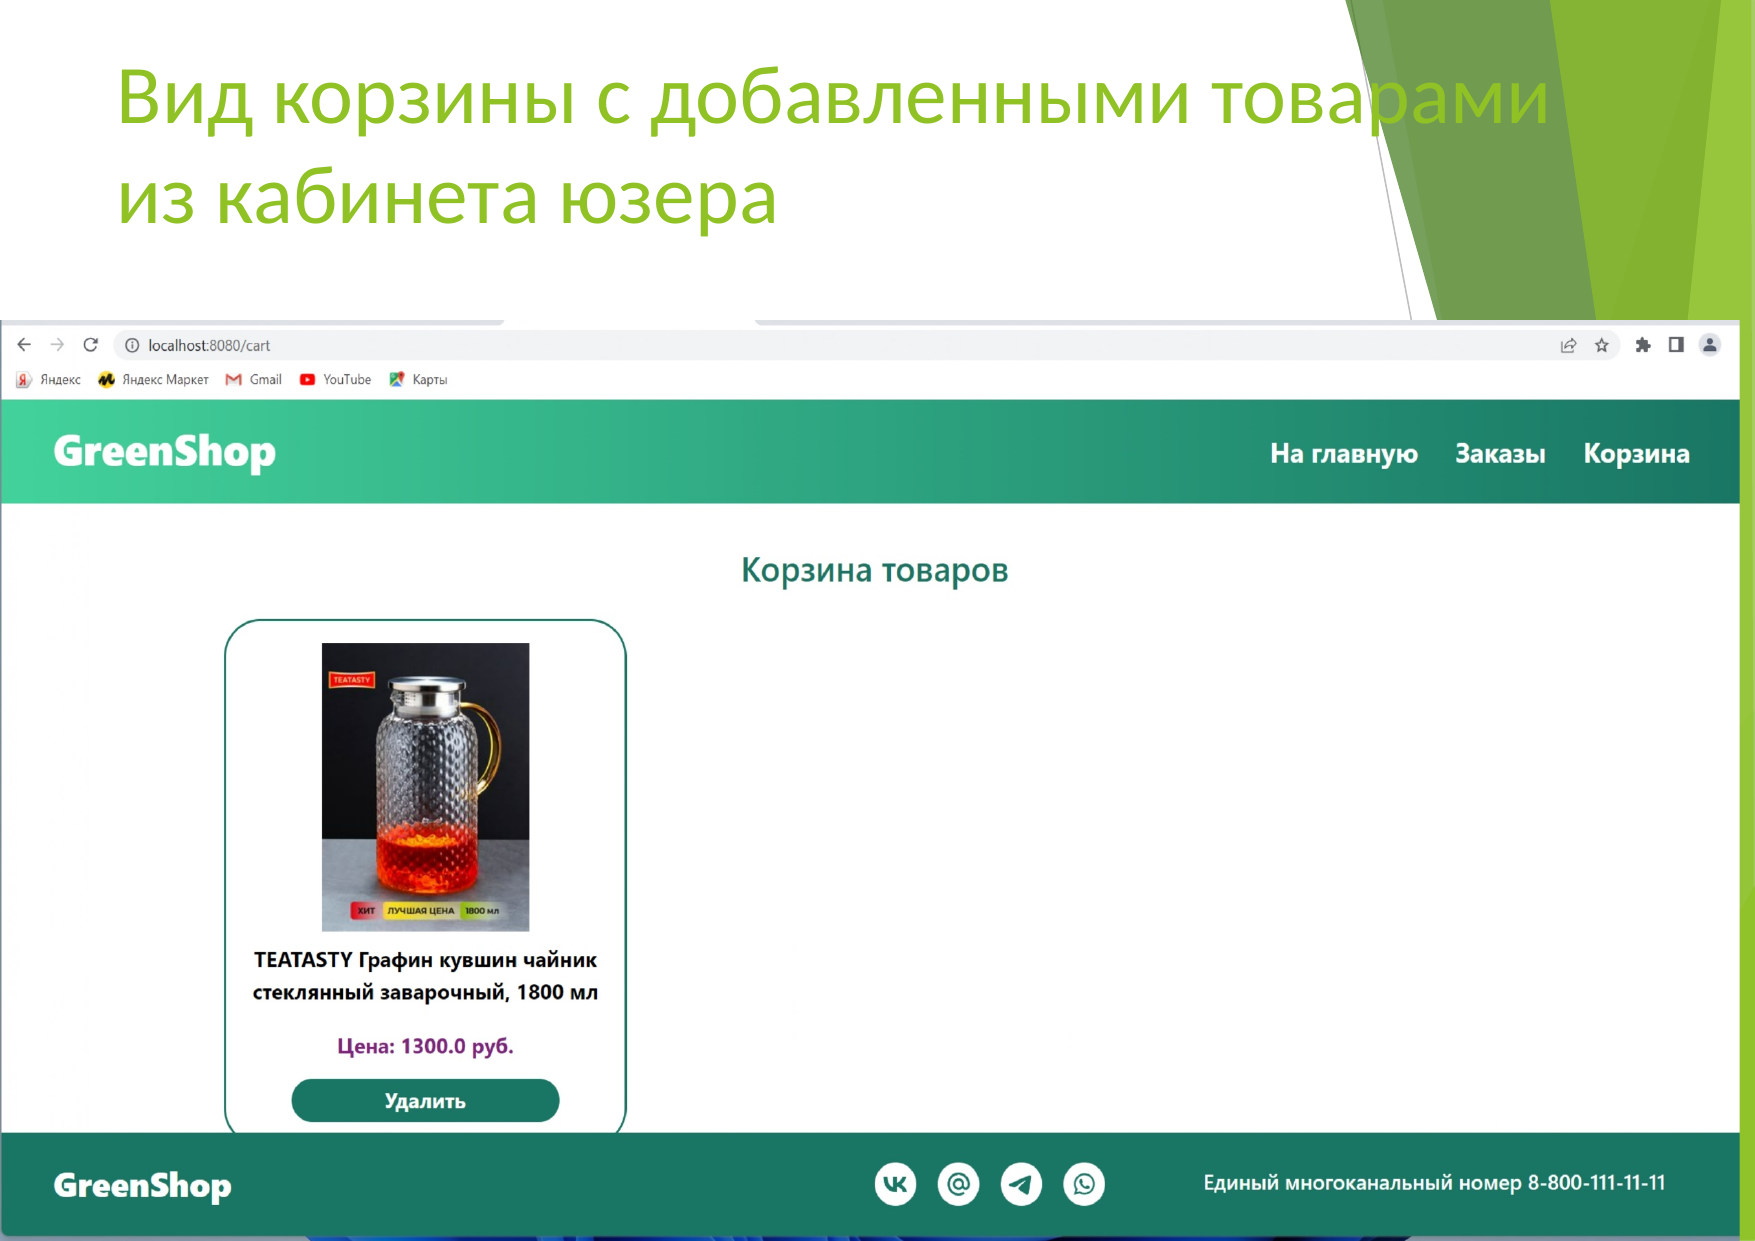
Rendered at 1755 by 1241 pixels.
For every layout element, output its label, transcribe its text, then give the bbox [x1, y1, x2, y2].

picture [0, 320, 1740, 1241]
title Вид корзины с добавленными товарами из кабинета юзера [102, 32, 1653, 246]
